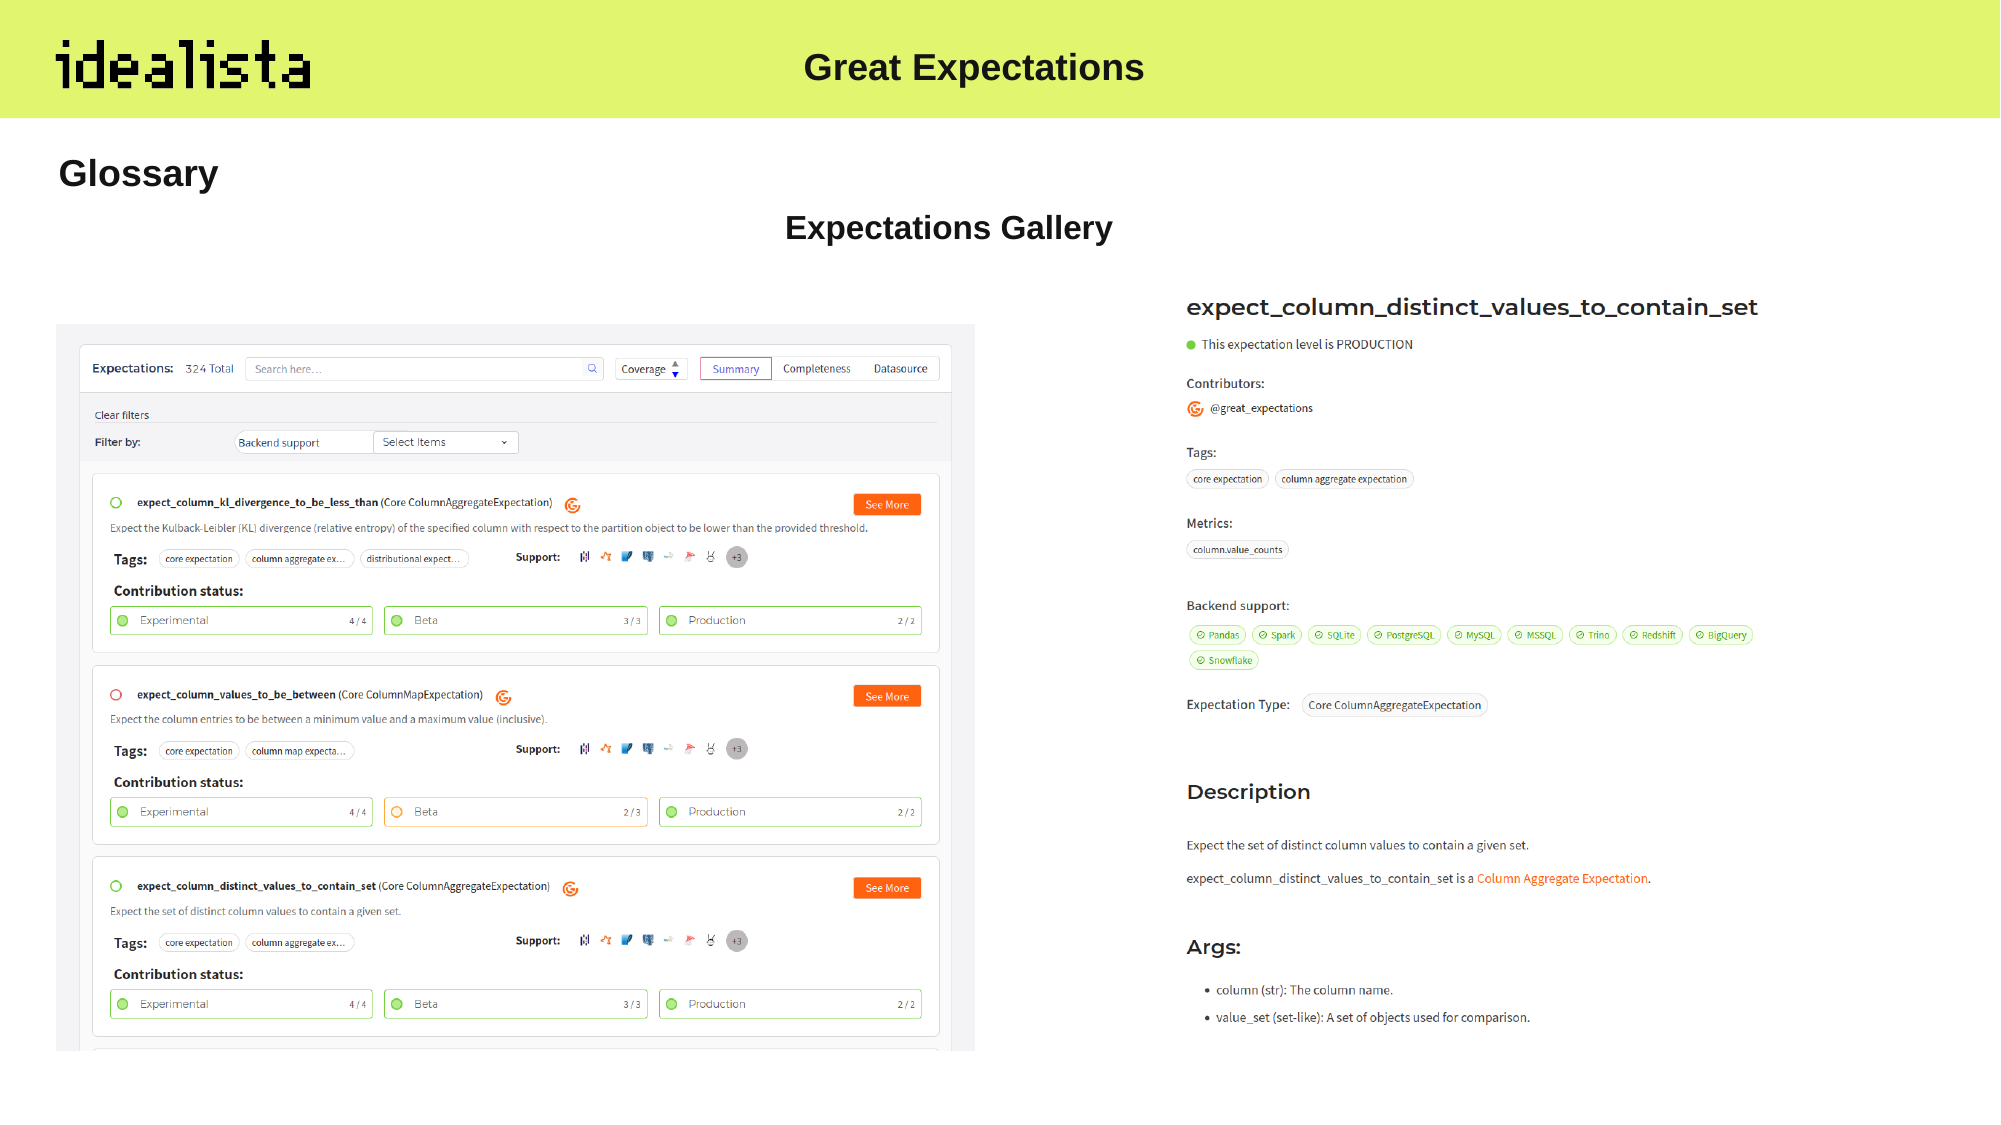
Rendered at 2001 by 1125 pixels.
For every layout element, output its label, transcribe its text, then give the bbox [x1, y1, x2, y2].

title Glossary [58, 147, 1949, 195]
picture [56, 324, 975, 1051]
picture [1181, 286, 1802, 1032]
picture [53, 36, 318, 92]
list Expectations Gallery [738, 206, 1152, 266]
title Great Expectations [590, 41, 1359, 89]
